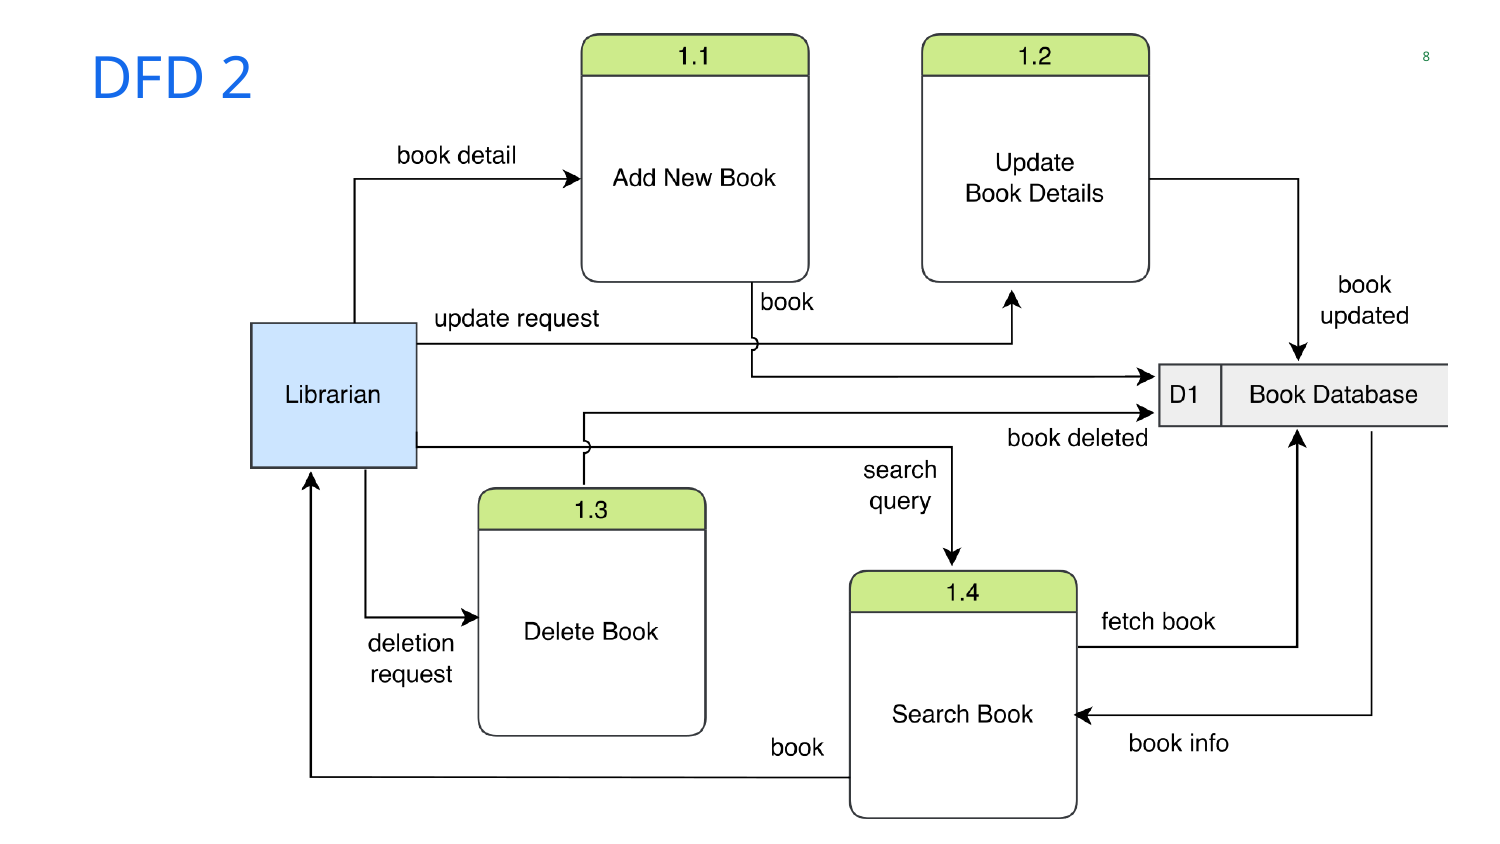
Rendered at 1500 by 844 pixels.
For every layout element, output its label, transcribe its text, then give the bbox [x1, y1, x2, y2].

title DFD 2 [75, 24, 282, 196]
picture [250, 33, 1448, 819]
